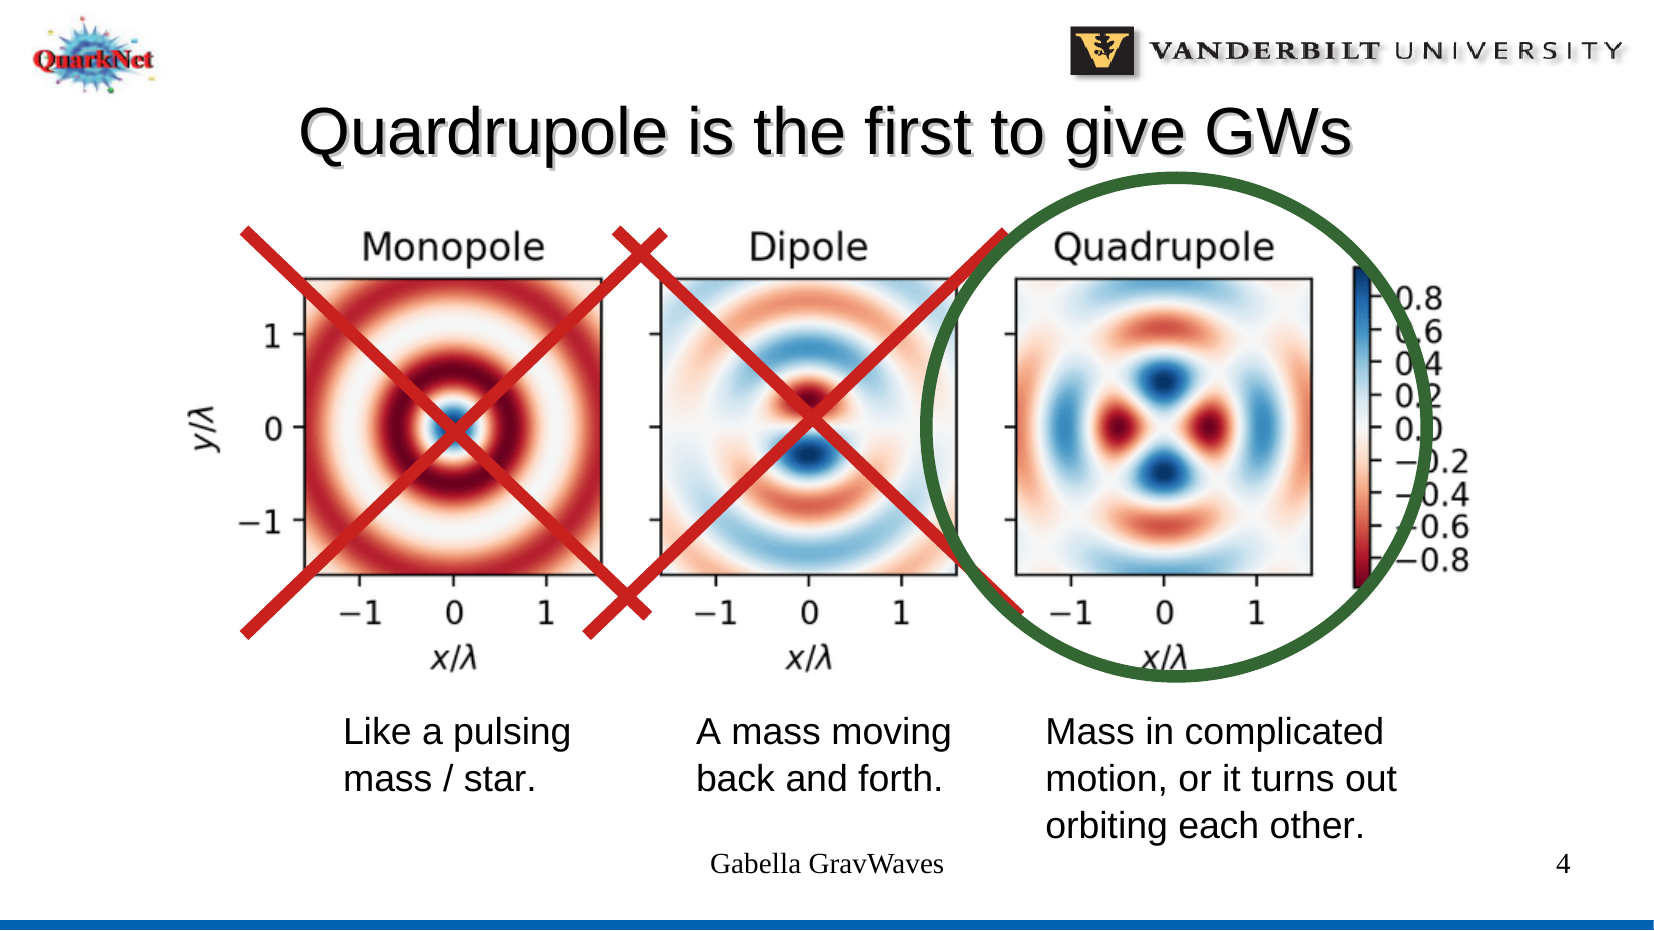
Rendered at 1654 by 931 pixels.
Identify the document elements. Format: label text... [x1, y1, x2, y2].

text_box A mass moving back and forth. [681, 697, 967, 807]
text_box Mass in complicated motion, or it turns out orbiting each other. [1030, 697, 1413, 854]
picture [823, 283, 964, 532]
picture [466, 264, 802, 586]
title Quardrupole is the first to give GWs [82, 93, 1571, 169]
picture [164, 208, 1493, 698]
picture [933, 208, 1420, 670]
picture [1067, 23, 1638, 86]
text_box Like a pulsing mass / star. [328, 697, 587, 807]
picture [19, 12, 166, 102]
